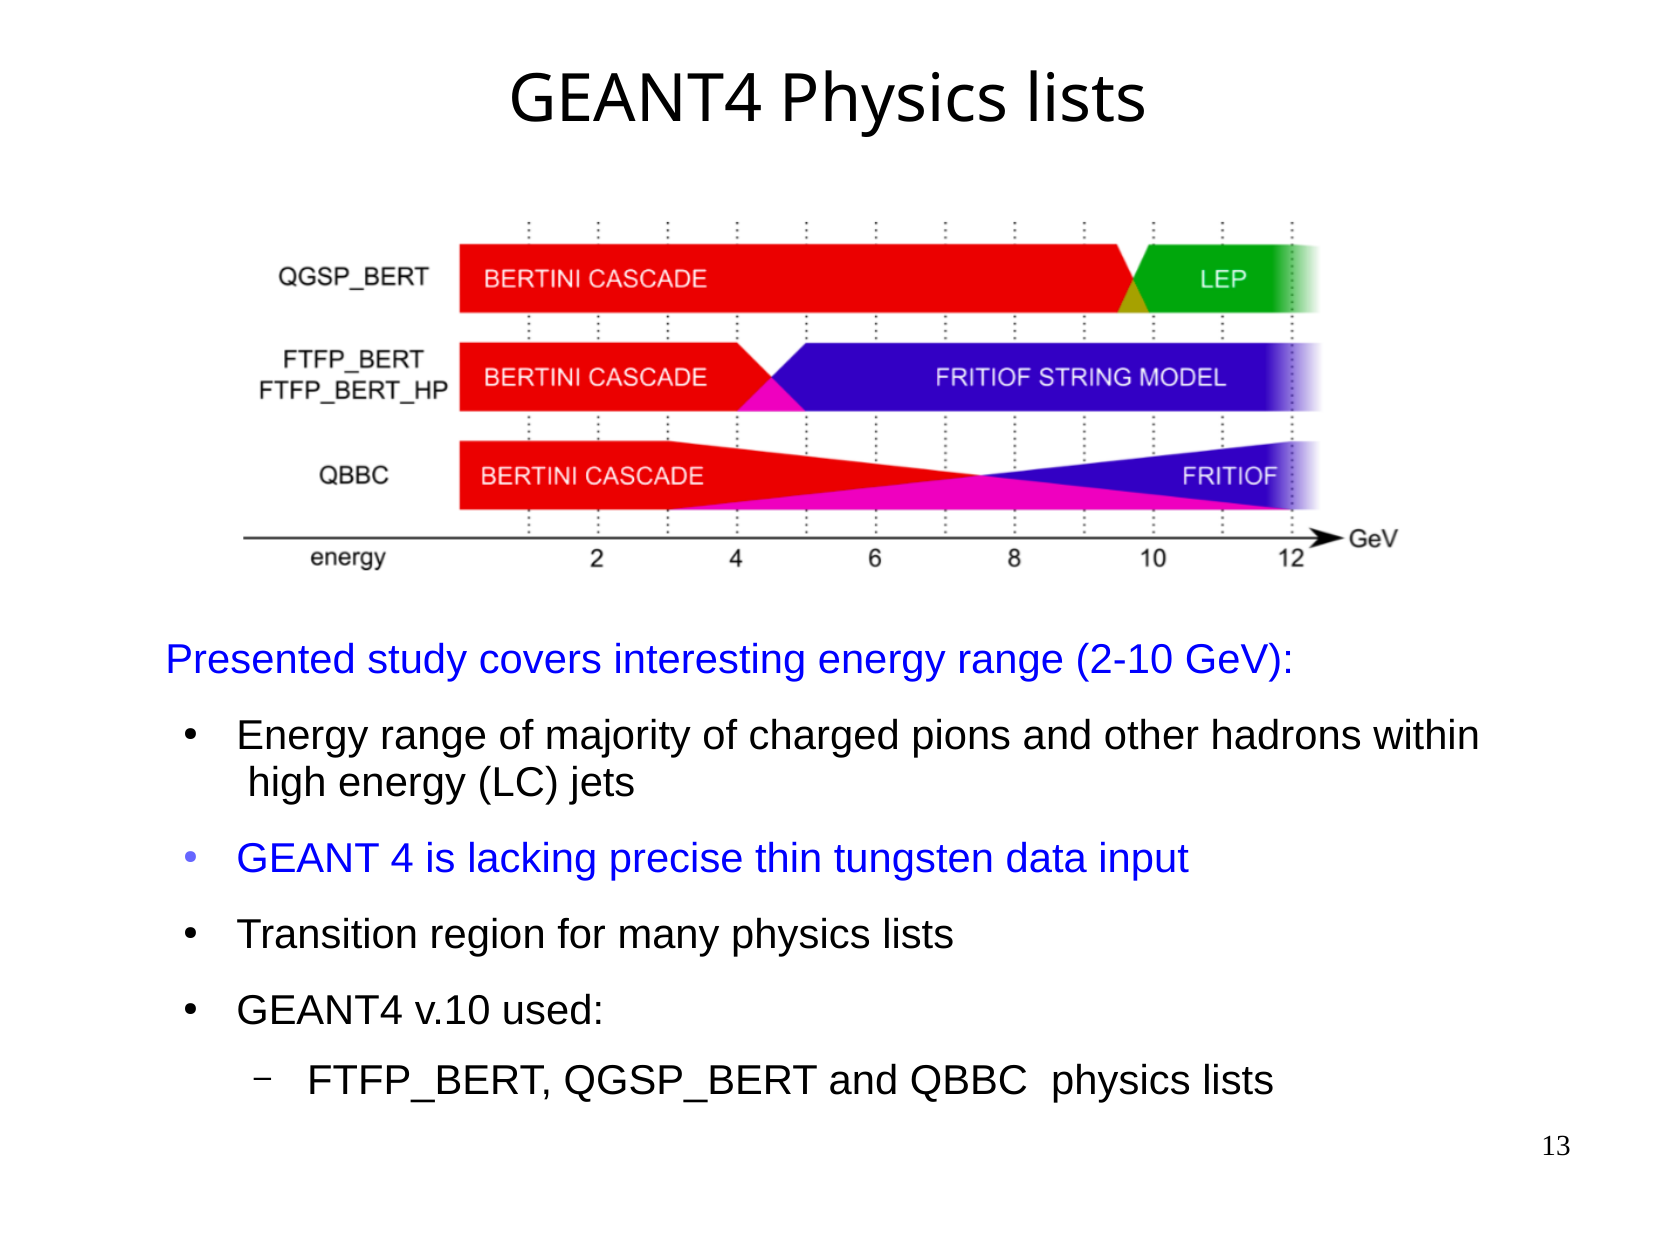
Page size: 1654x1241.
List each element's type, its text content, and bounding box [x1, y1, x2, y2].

picture [234, 201, 1452, 602]
title GEANT4 Physics lists [85, 52, 1571, 139]
list Presented study covers interesting energy range (2-10 GeV): Energy range of majority of charged pions and other hadrons within high energy (LC) jets GEANT 4 is lacking precise thin tungsten data input Transition region for many physics lists GEANT4 v.10 used: FTFP_BERT, QGSP_BERT and QBBC physics lists [165, 636, 1504, 1173]
